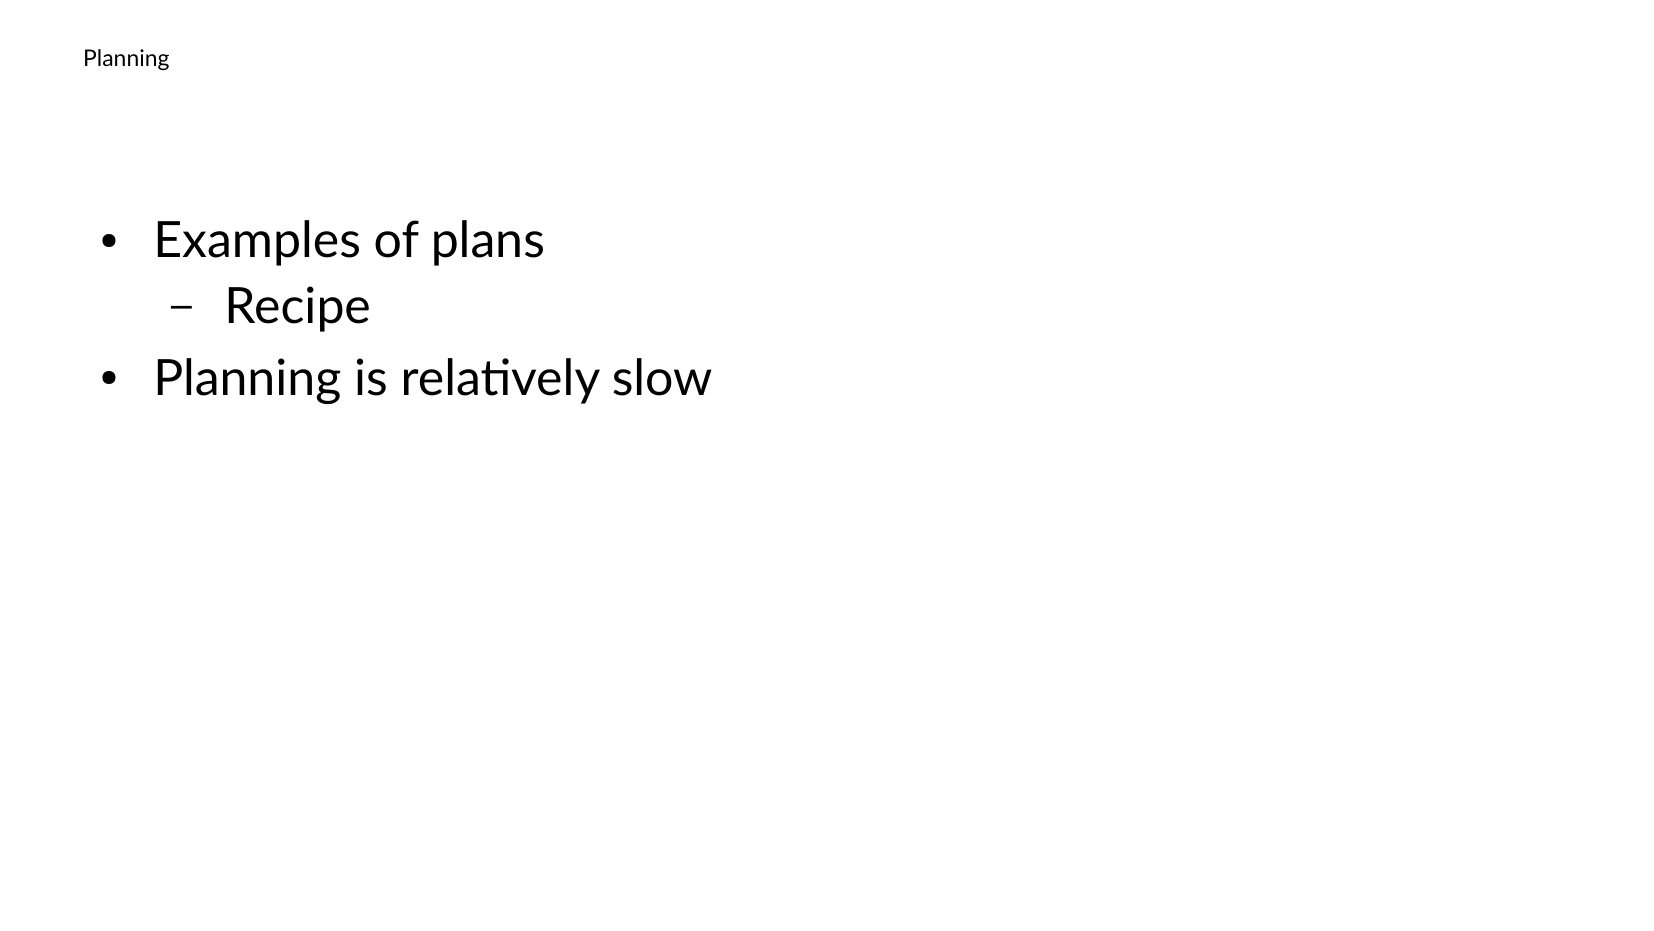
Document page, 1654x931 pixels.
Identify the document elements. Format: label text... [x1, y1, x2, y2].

title Planning [83, 0, 1571, 119]
list Examples of plans Recipe Planning is relatively slow [82, 217, 1571, 839]
